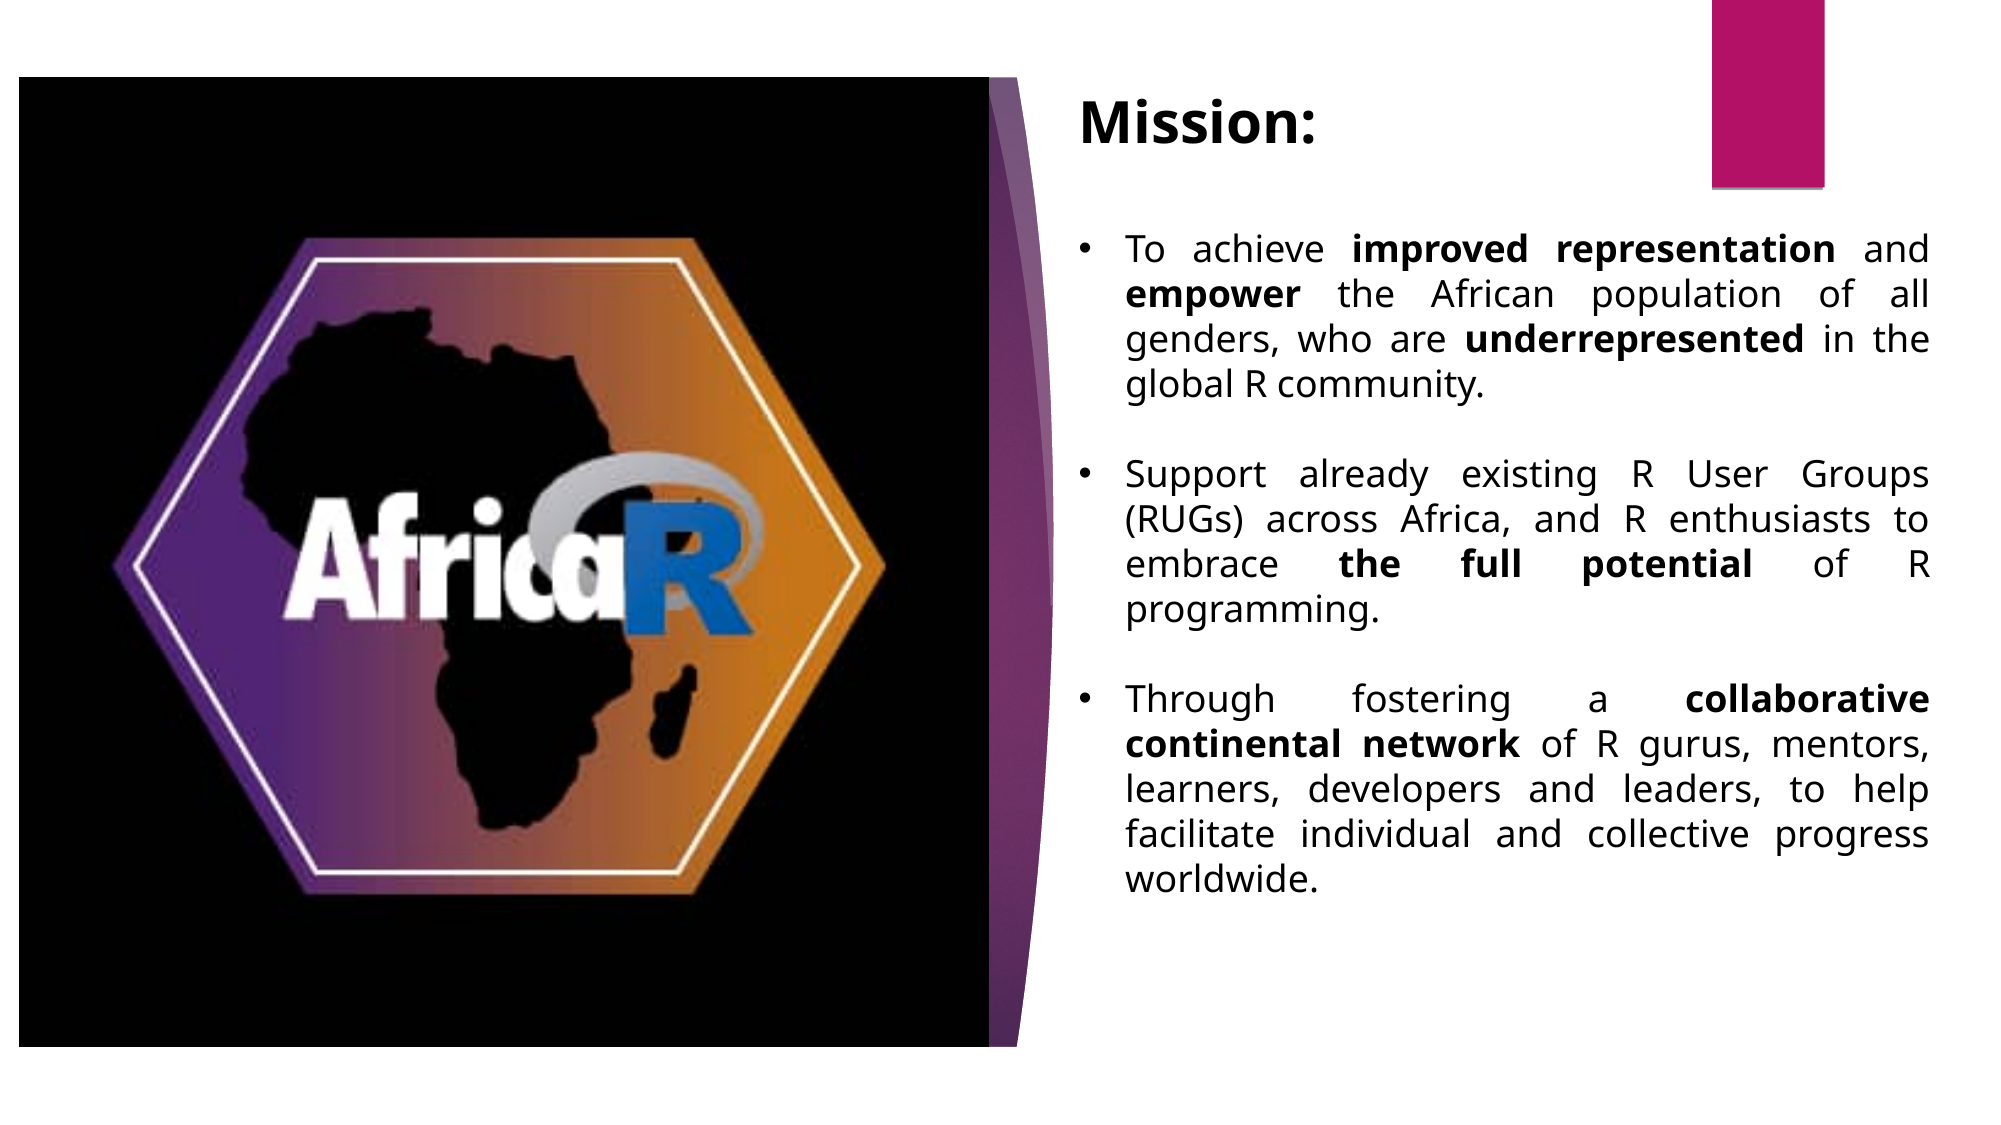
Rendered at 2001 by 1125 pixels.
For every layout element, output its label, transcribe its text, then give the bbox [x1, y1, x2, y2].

picture [19, 77, 1052, 1047]
text_box Mission: To achieve improved representation and empower the African population of all genders, who are underrepresented in the global R community. Support already existing R User Groups (RUGs) across Africa, and R enthusiasts to embrace the full potential of R programming. Through fostering a collaborative continental network of R gurus, mentors, learners, developers and leaders, to help facilitate individual and collective progress worldwide. [1063, 77, 1946, 928]
